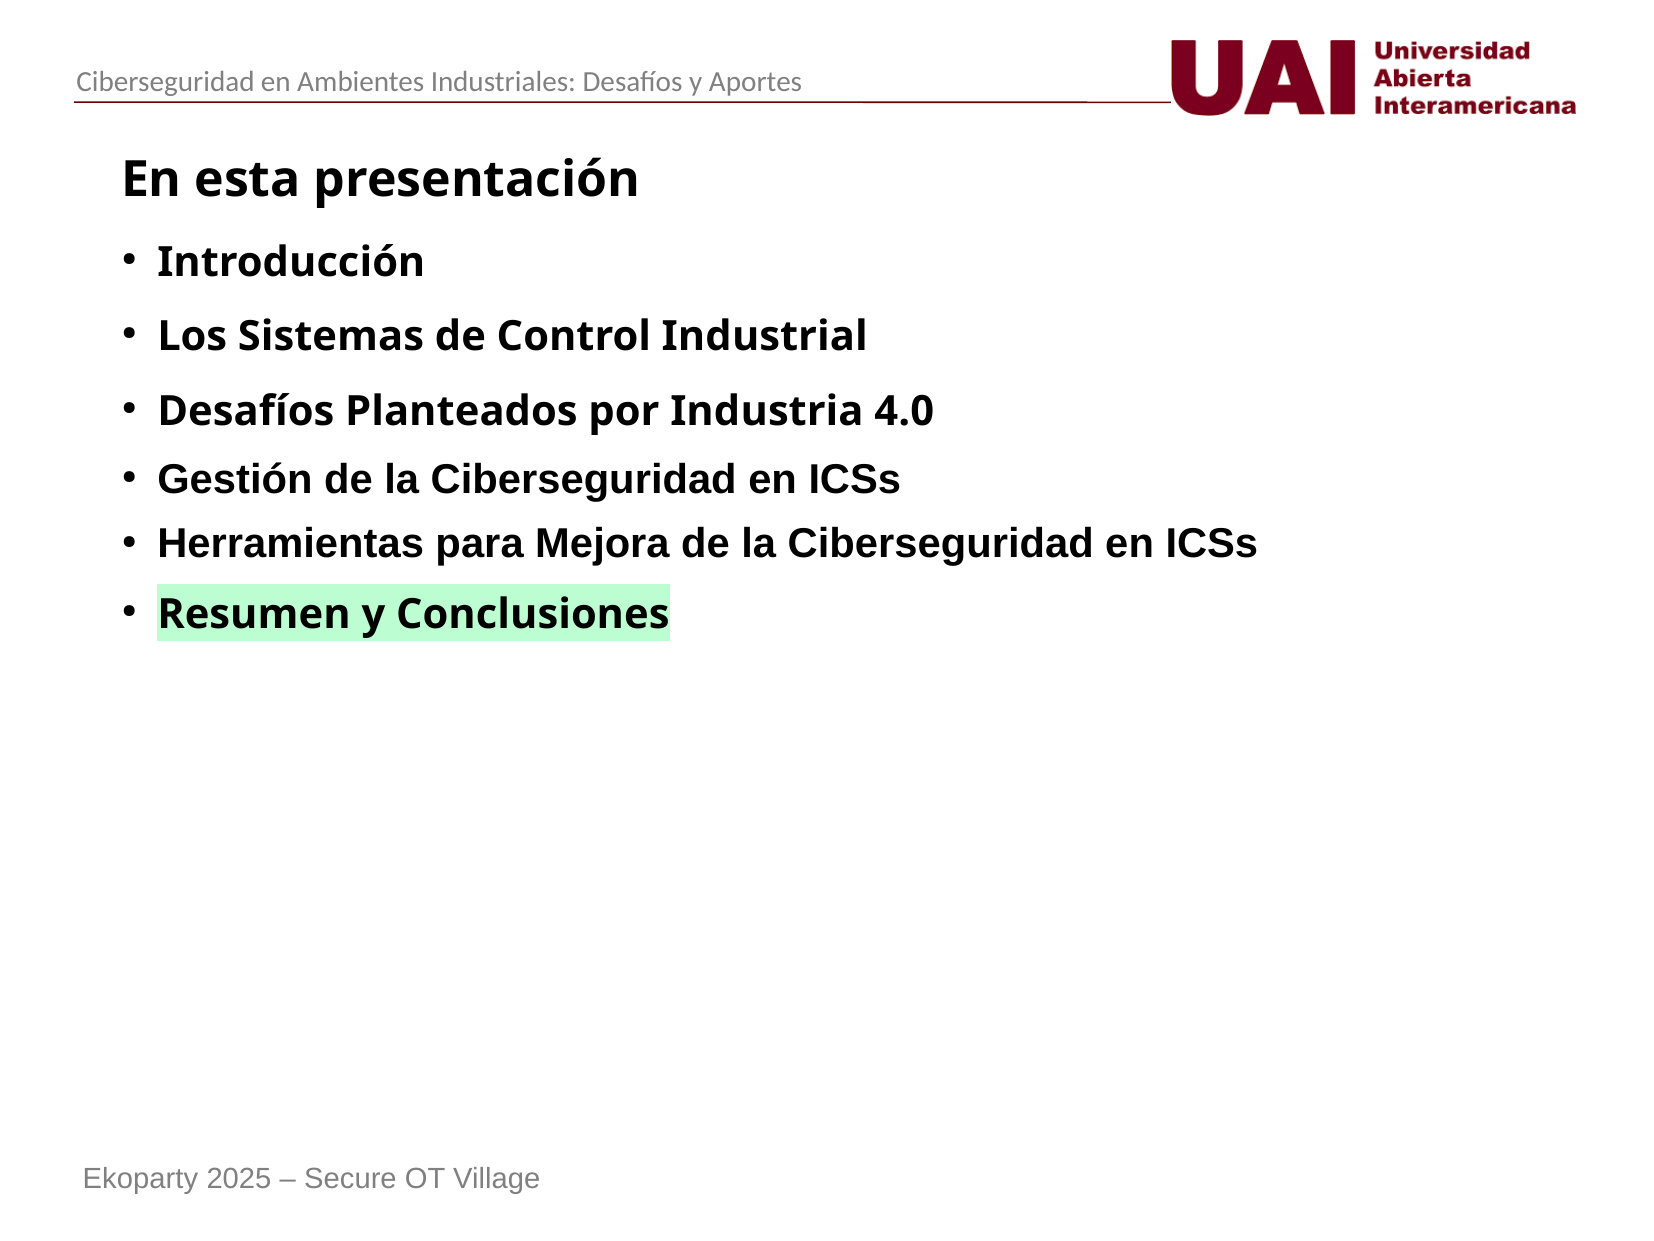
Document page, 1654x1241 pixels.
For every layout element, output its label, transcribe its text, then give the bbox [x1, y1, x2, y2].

text_box En esta presentación [106, 135, 731, 219]
text_box Introducción Los Sistemas de Control Industrial Desafíos Planteados por Industria 4.0 Gestión de la Ciberseguridad en ICSs Herramientas para Mejora de la Ciberseguridad en ICSs Resumen y Conclusiones [107, 223, 1512, 1063]
picture [1171, 40, 1577, 116]
